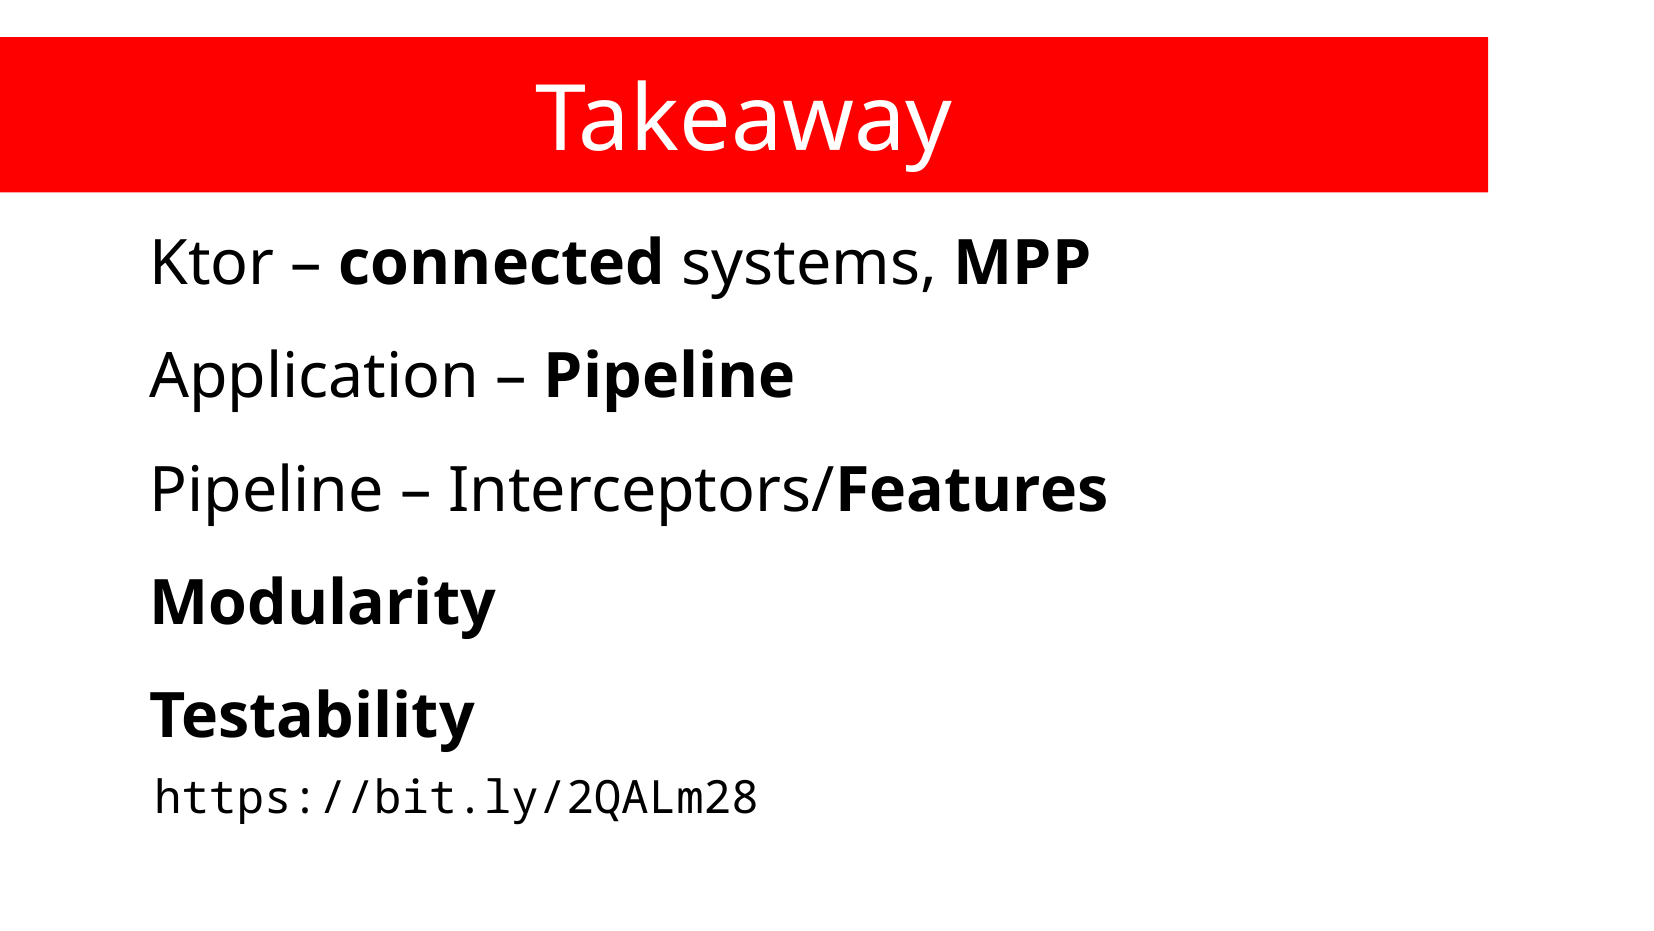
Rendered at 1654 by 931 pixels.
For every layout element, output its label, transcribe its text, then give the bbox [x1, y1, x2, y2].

title Takeaway [0, 37, 1489, 193]
text_box https://bit.ly/2QALm28 [139, 757, 841, 833]
list Ktor – connected systems, MPP Application – Pipeline Pipeline – Interceptors/Features Modularity Testability [82, 217, 1571, 758]
